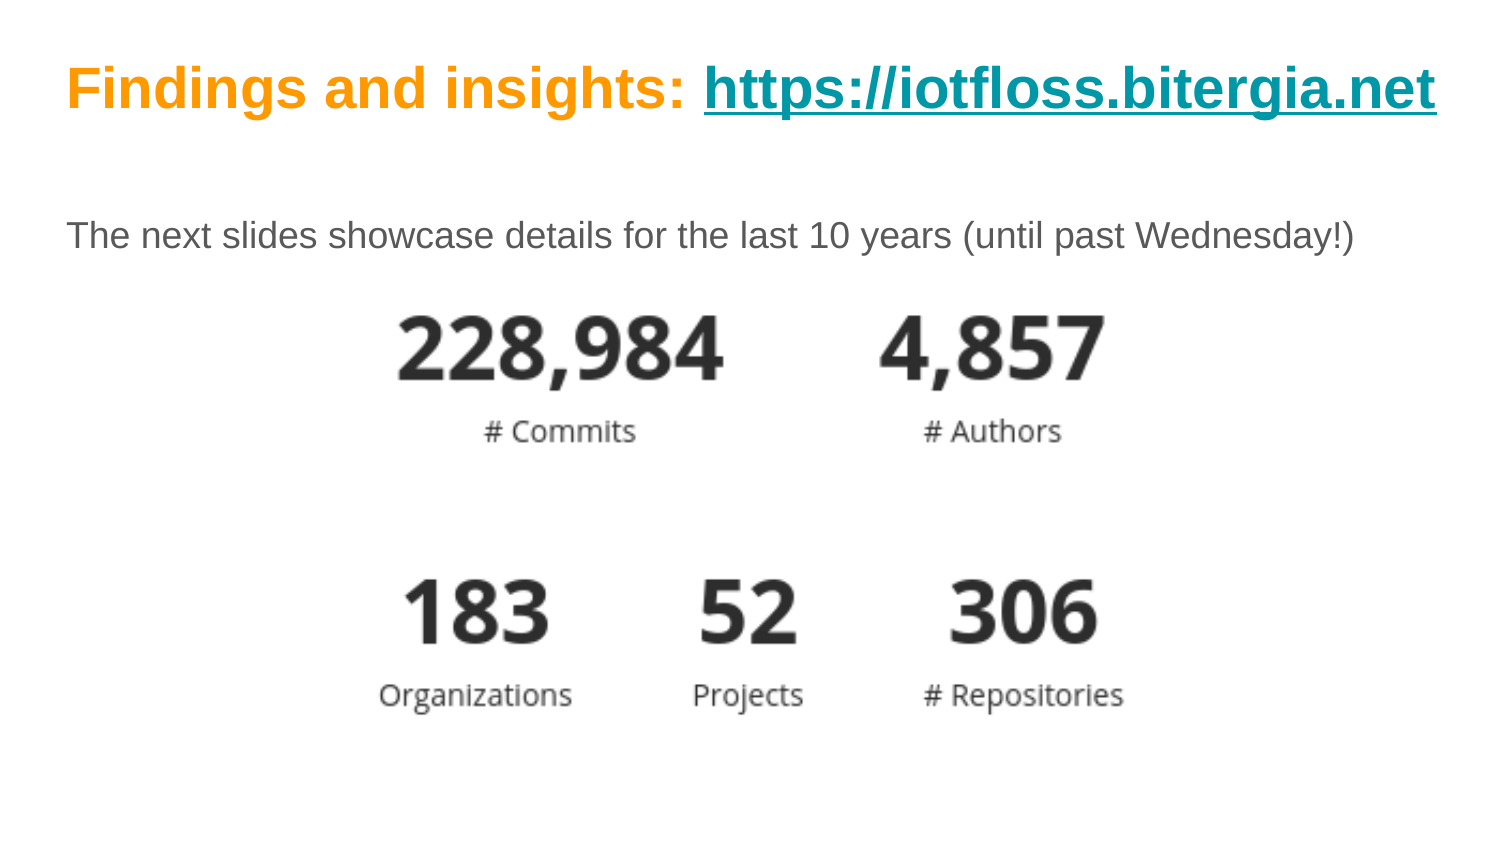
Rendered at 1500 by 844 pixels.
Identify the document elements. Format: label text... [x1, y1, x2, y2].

list The next slides showcase details for the last 10 years (until past Wednesday!) [51, 189, 1449, 750]
title Findings and insights: https://iotfloss.bitergia.net [51, 35, 1475, 130]
picture [349, 299, 1150, 728]
